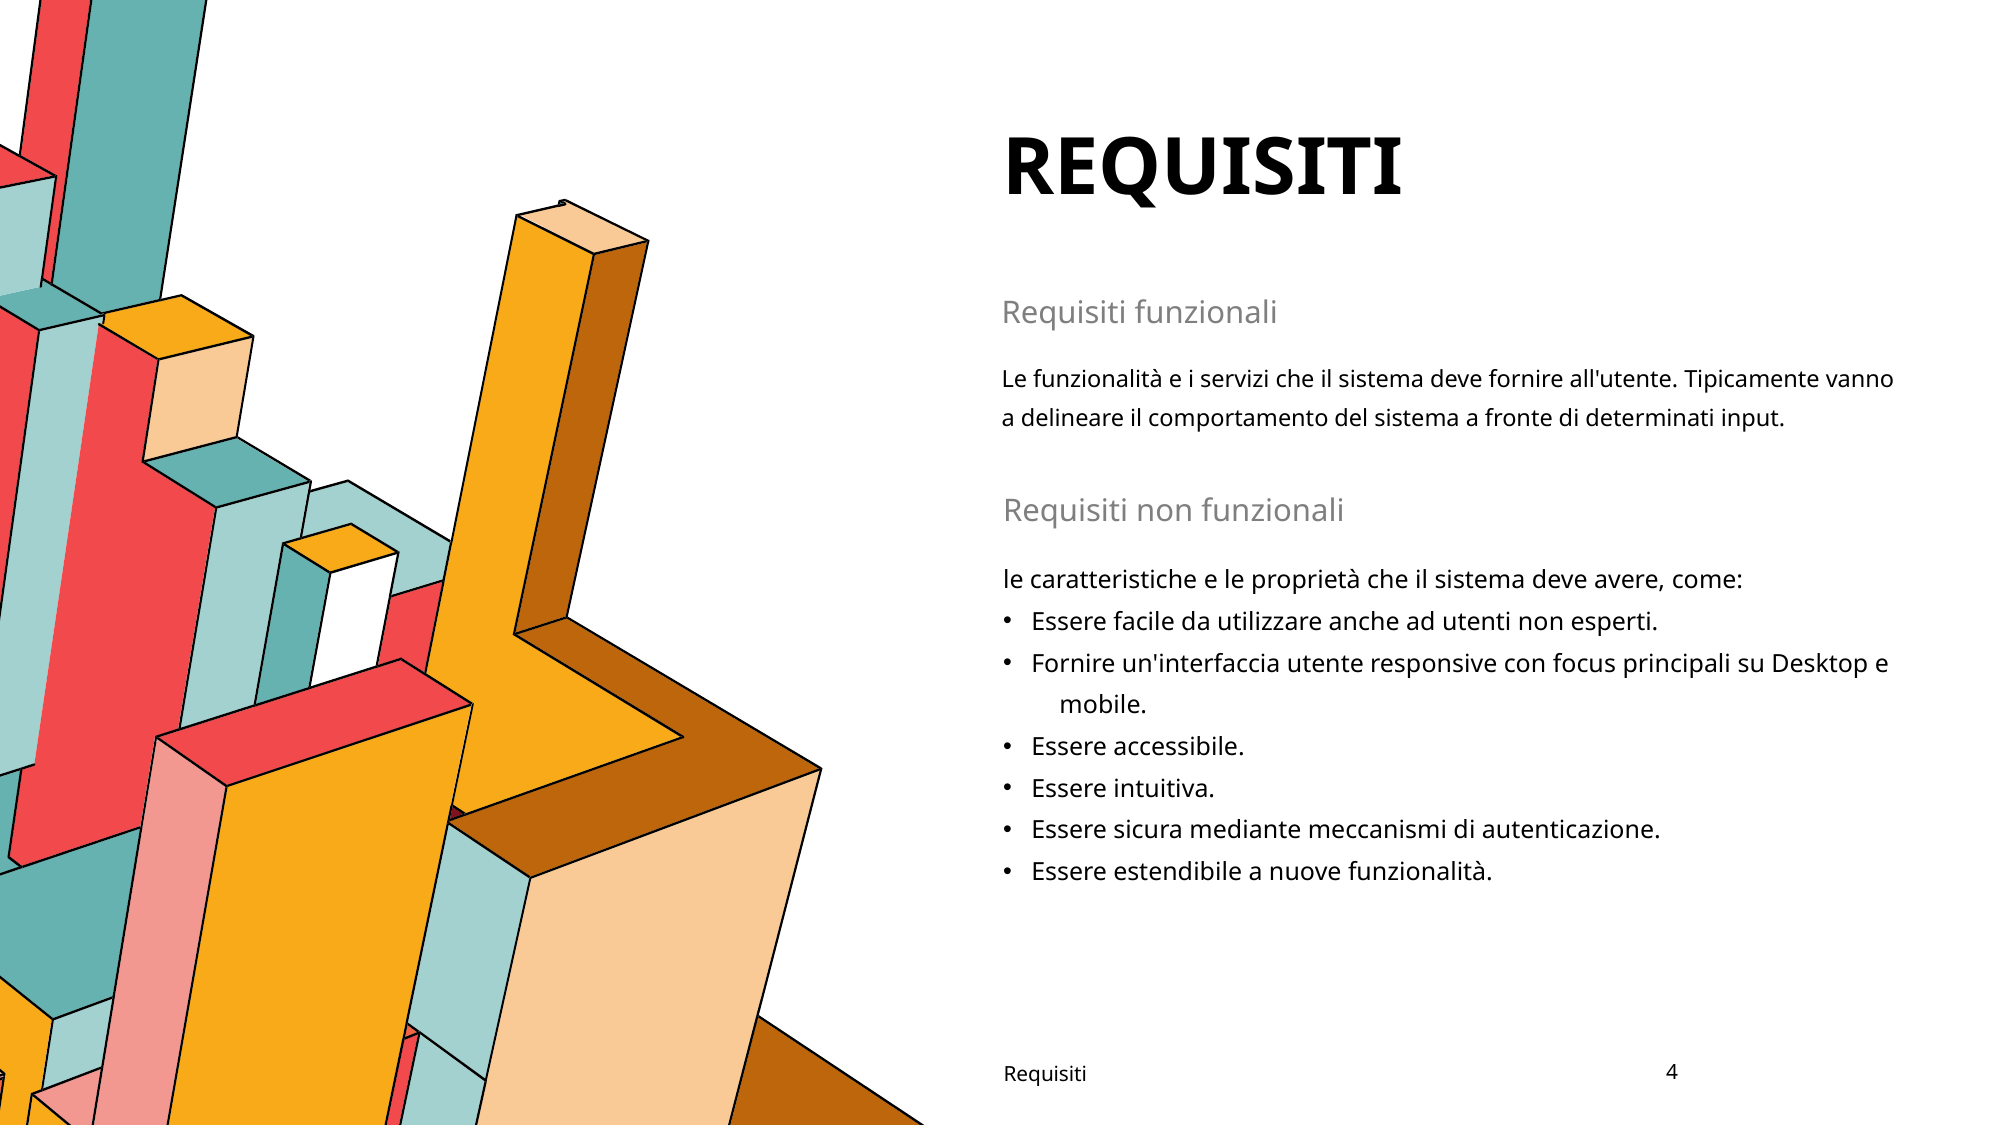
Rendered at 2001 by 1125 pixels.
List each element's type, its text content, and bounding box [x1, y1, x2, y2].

title Requisiti [987, 59, 1918, 278]
list Le funzionalità e i servizi che il sistema deve fornire all'utente. Tipicamente vanno a delineare il comportamento del sistema a fronte di determinati input. [986, 345, 1917, 473]
list Requisiti non funzionali [988, 475, 1919, 536]
list le caratteristiche e le proprietà che il sistema deve avere, come: Essere facile da utilizzare anche ad utenti non esperti. Fornire un'interfaccia utente responsive con focus principali su Desktop e mobile. Essere accessibile. Essere intuitiva. Essere sicura mediante meccanismi di autenticazione. Essere estendibile a nuove funzionalità. [988, 544, 1917, 968]
text_box Requisiti [988, 1042, 1484, 1103]
text_box [1651, 1042, 1922, 1103]
list Requisiti funzionali [986, 277, 1917, 338]
